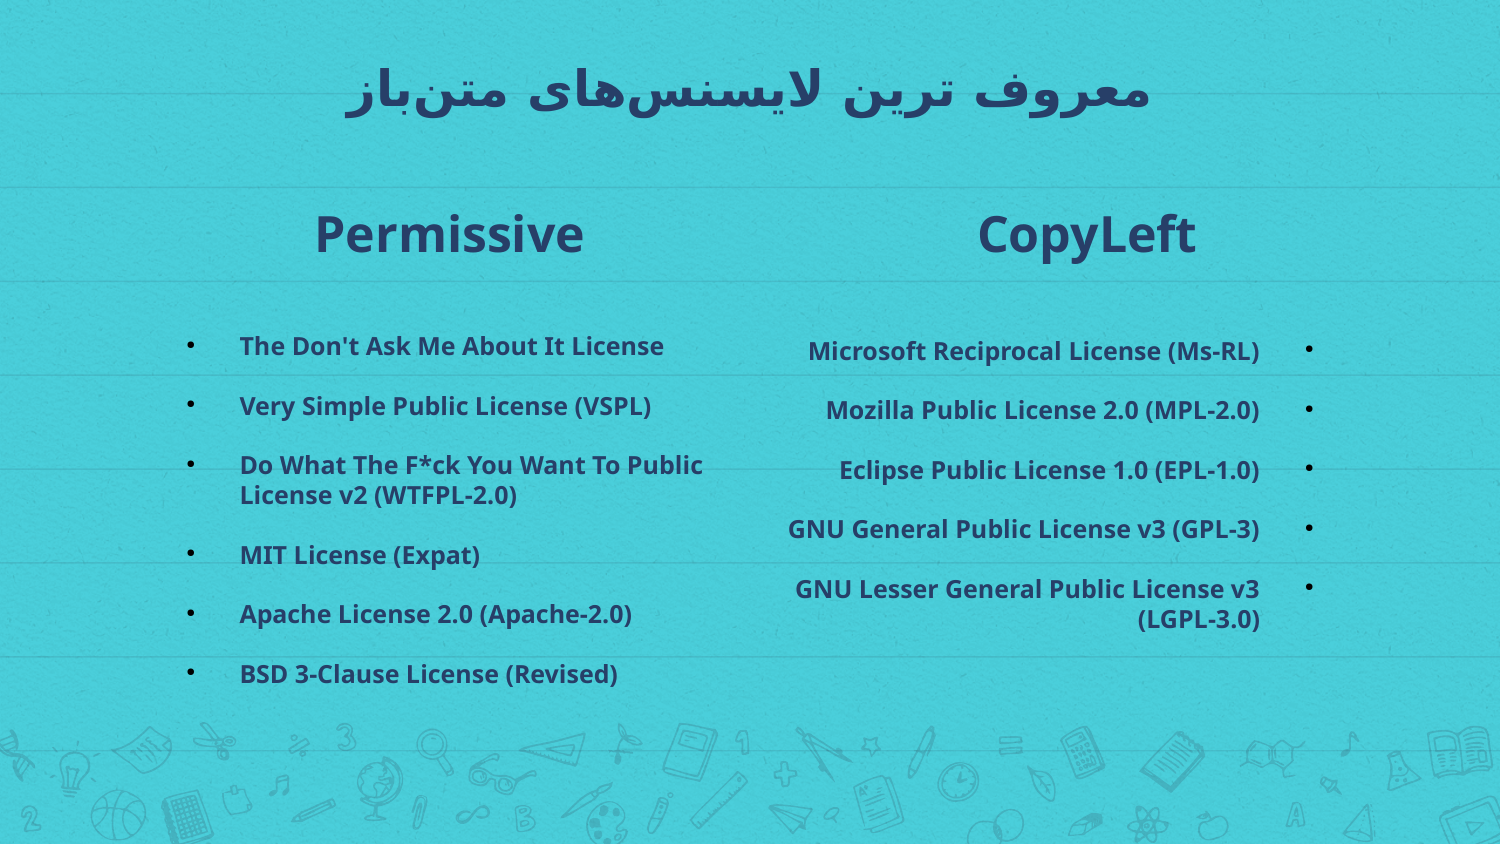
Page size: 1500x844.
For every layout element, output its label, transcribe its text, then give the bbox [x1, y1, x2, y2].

title Permissive [187, 173, 713, 264]
list Microsoft Reciprocal License (Ms-RL) Mozilla Public License 2.0 (MPL-2.0) Eclipse Public License 1.0 (EPL-1.0) GNU General Public License v3 (GPL-3) GNU Lesser General Public License v3 (LGPL-3.0) [767, 330, 1332, 770]
title معروف ترین لایسنس‌های متن‌باز [168, 27, 1332, 118]
title CopyLeft [825, 173, 1351, 264]
picture [0, 0, 1500, 844]
list The Don't Ask Me About It License Very Simple Public License (VSPL) Do What The F*ck You Want To Public License v2 (WTFPL-2.0) MIT License (Expat) Apache License 2.0 (Apache-2.0) BSD 3-Clause License (Revised) [168, 330, 733, 770]
